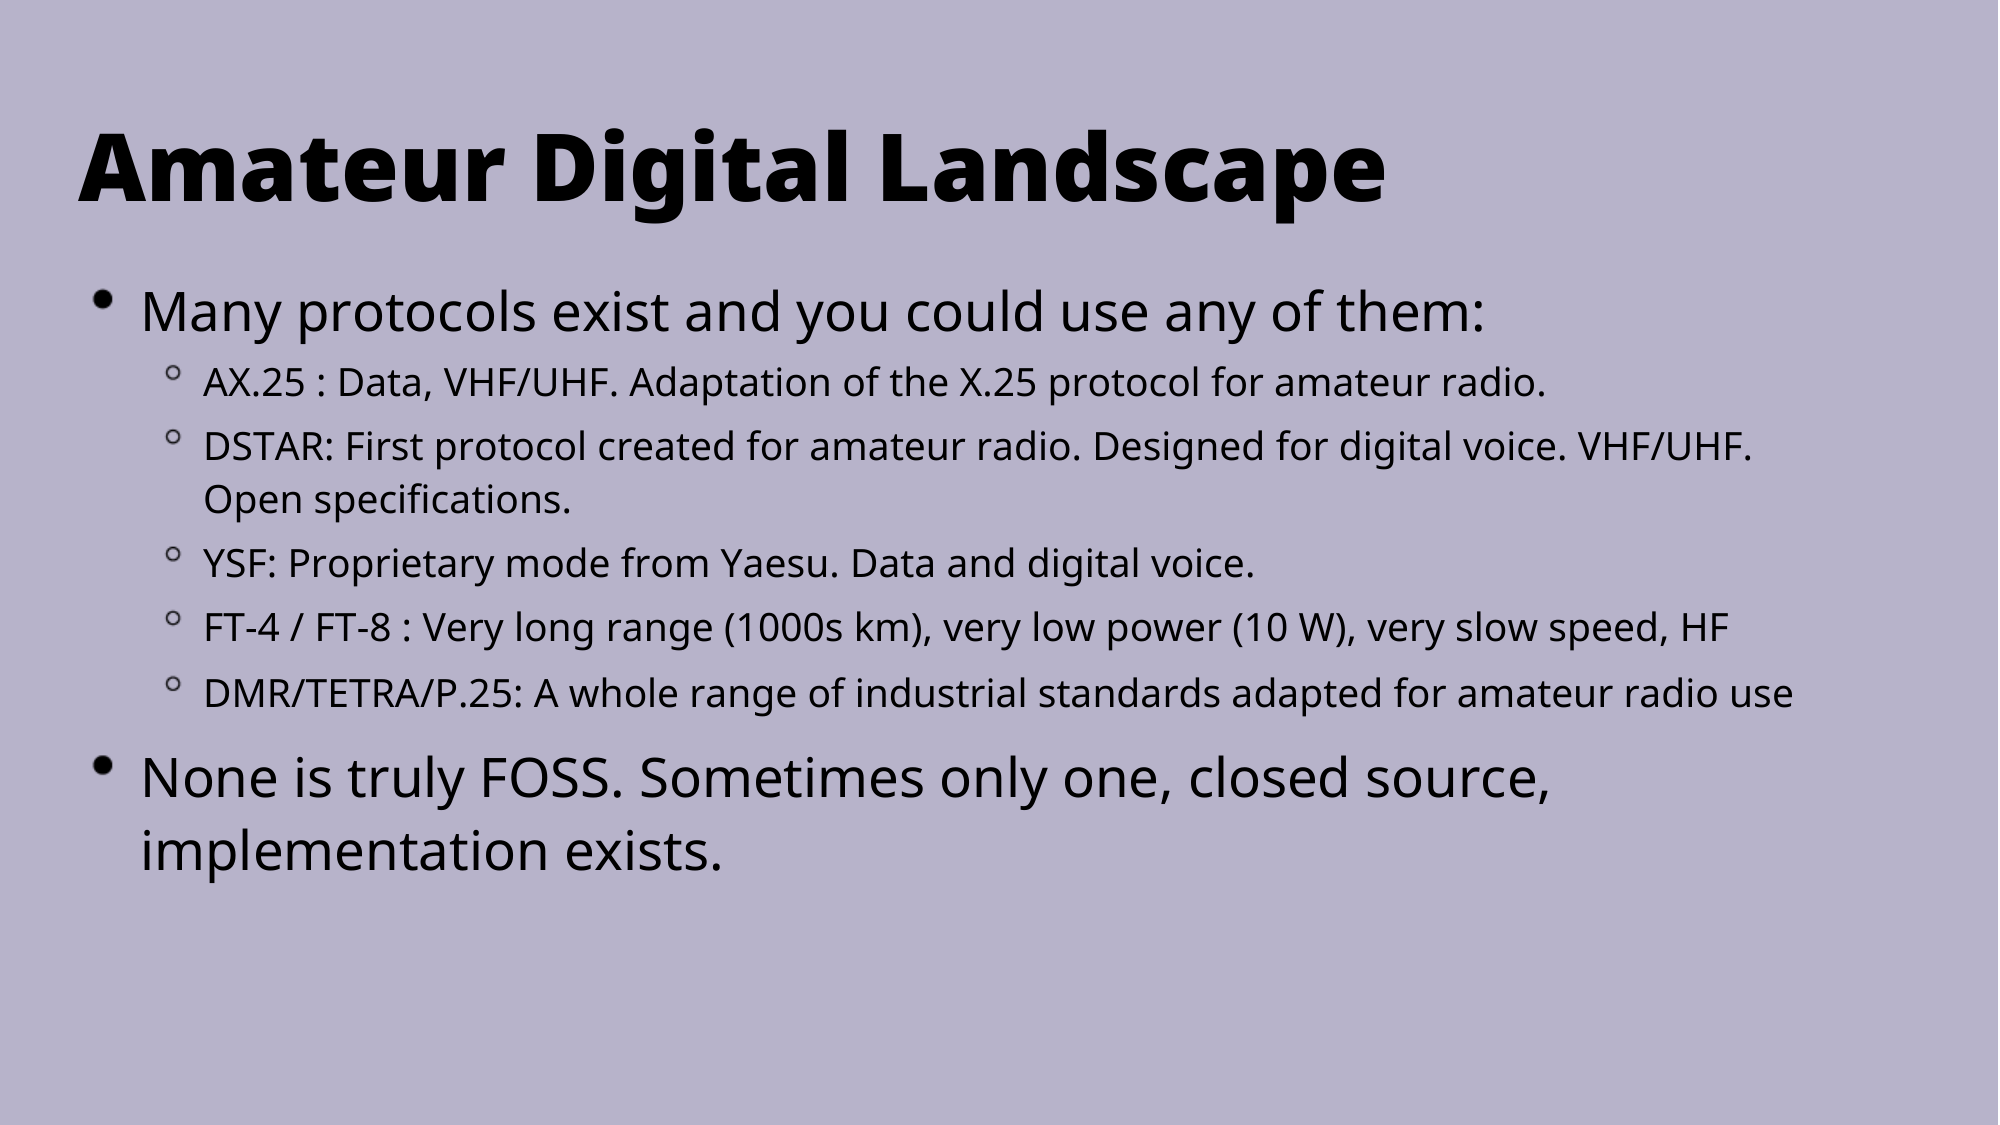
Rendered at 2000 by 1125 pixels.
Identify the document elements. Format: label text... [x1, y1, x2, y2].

text_box AX.25 : Data, VHF/UHF. Adaptation of the X.25 protocol for amateur radio. [203, 354, 1500, 394]
text_box Amateur Digital Landscape [78, 101, 1202, 195]
text_box Many protocols exist and you could use any of them: [140, 273, 1411, 328]
picture [0, 0, 1998, 1125]
text_box implementation exists. [140, 812, 683, 868]
text_box YSF: Proprietary mode from Yaesu. Data and digital voice. [203, 535, 1193, 575]
text_box DSTAR: First protocol created for amateur radio. Designed for digital voice. VHF/UHF. [203, 418, 1685, 458]
text_box FT-4 / FT-8 : Very long range (1000s km), very low power (10 W), very slow speed, HF [203, 599, 1682, 639]
text_box DMR/TETRA/P.25: A whole range of industrial standards adapted for amateur radio use [203, 665, 1710, 705]
text_box None is truly FOSS. Sometimes only one, closed source, [140, 738, 1480, 794]
text_box Open specifications. [203, 471, 550, 511]
